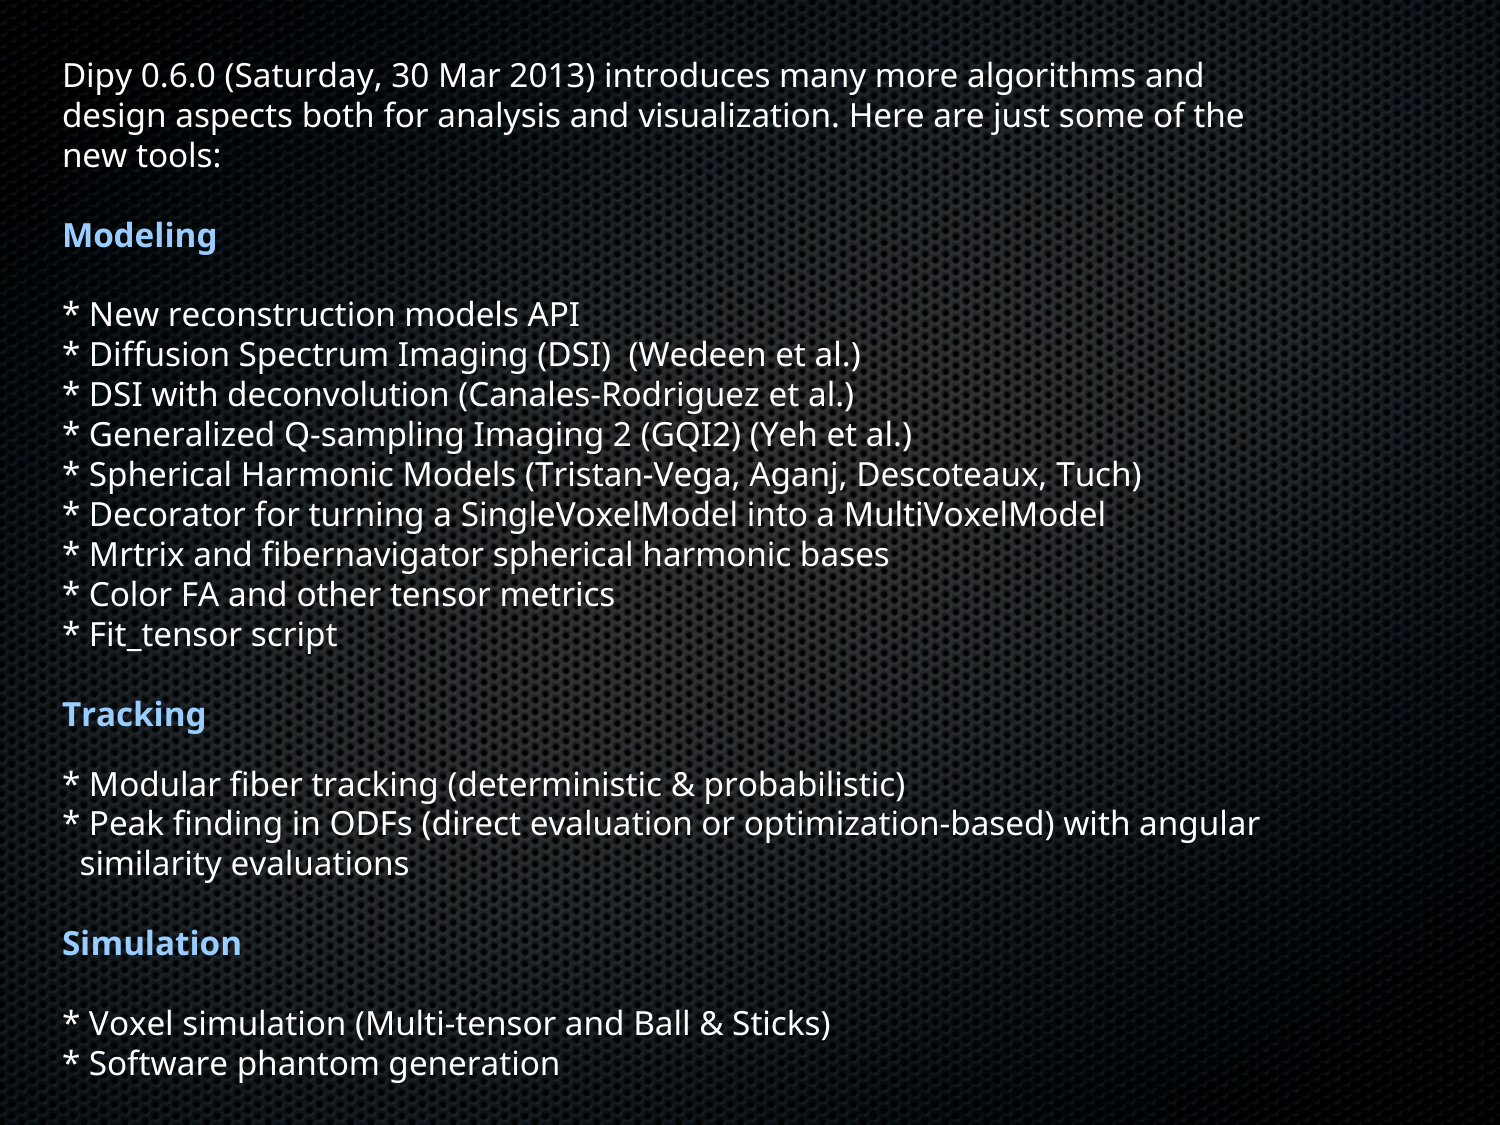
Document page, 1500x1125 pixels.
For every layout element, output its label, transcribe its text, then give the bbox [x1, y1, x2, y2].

picture [0, 0, 1500, 1125]
text_box Dipy 0.6.0 (Saturday, 30 Mar 2013) introduces many more algorithms and design aspects both for analysis and visualization. Here are just some of the new tools: Modeling * New reconstruction models API * Diffusion Spectrum Imaging (DSI) (Wedeen et al.) * DSI with deconvolution (Canales-Rodriguez et al.) * Generalized Q-sampling Imaging 2 (GQI2) (Yeh et al.) * Spherical Harmonic Models (Tristan-Vega, Aganj, Descoteaux, Tuch) * Decorator for turning a SingleVoxelModel into a MultiVoxelModel * Mrtrix and fibernavigator spherical harmonic bases * Color FA and other tensor metrics * Fit_tensor script Tracking * Modular fiber tracking (deterministic & probabilistic) * Peak finding in ODFs (direct evaluation or optimization-based) with angular similarity evaluations Simulation * Voxel simulation (Multi-tensor and Ball & Sticks) * Software phantom generation [47, 46, 1360, 1125]
